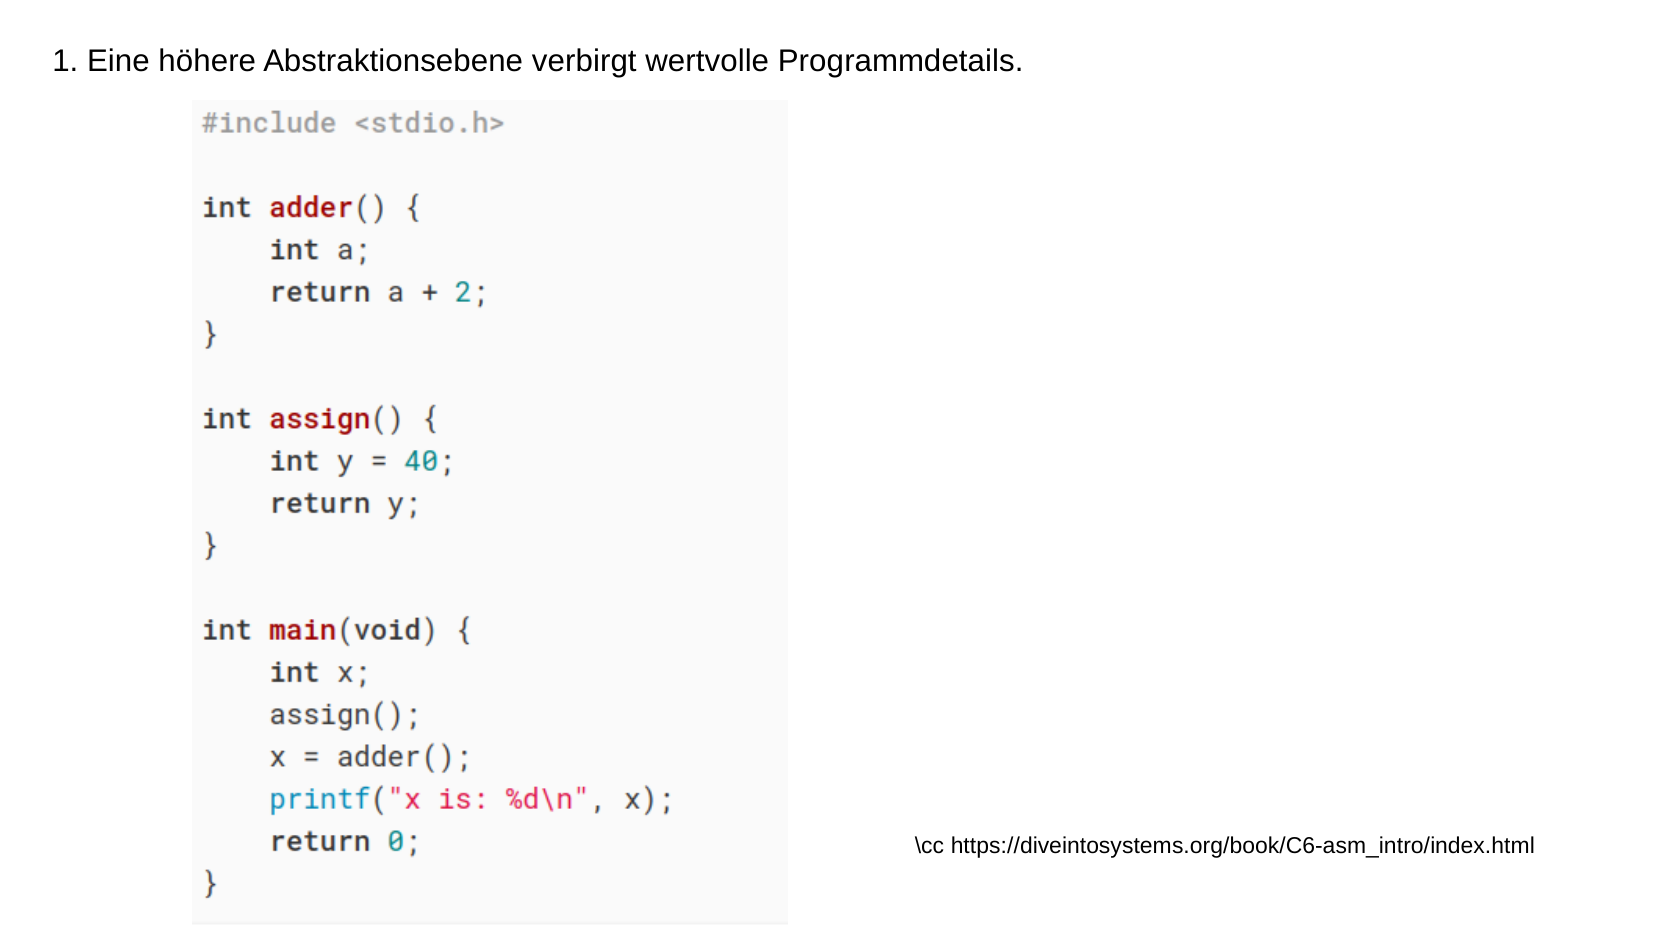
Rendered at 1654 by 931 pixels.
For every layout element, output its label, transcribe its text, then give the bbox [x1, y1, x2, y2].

picture [192, 100, 788, 931]
text_box \cc https://diveintosystems.org/book/C6-asm_intro/index.html [900, 825, 1576, 901]
text_box 1. Eine höhere Abstraktionsebene verbirgt wertvolle Programmdetails. [37, 36, 1163, 180]
